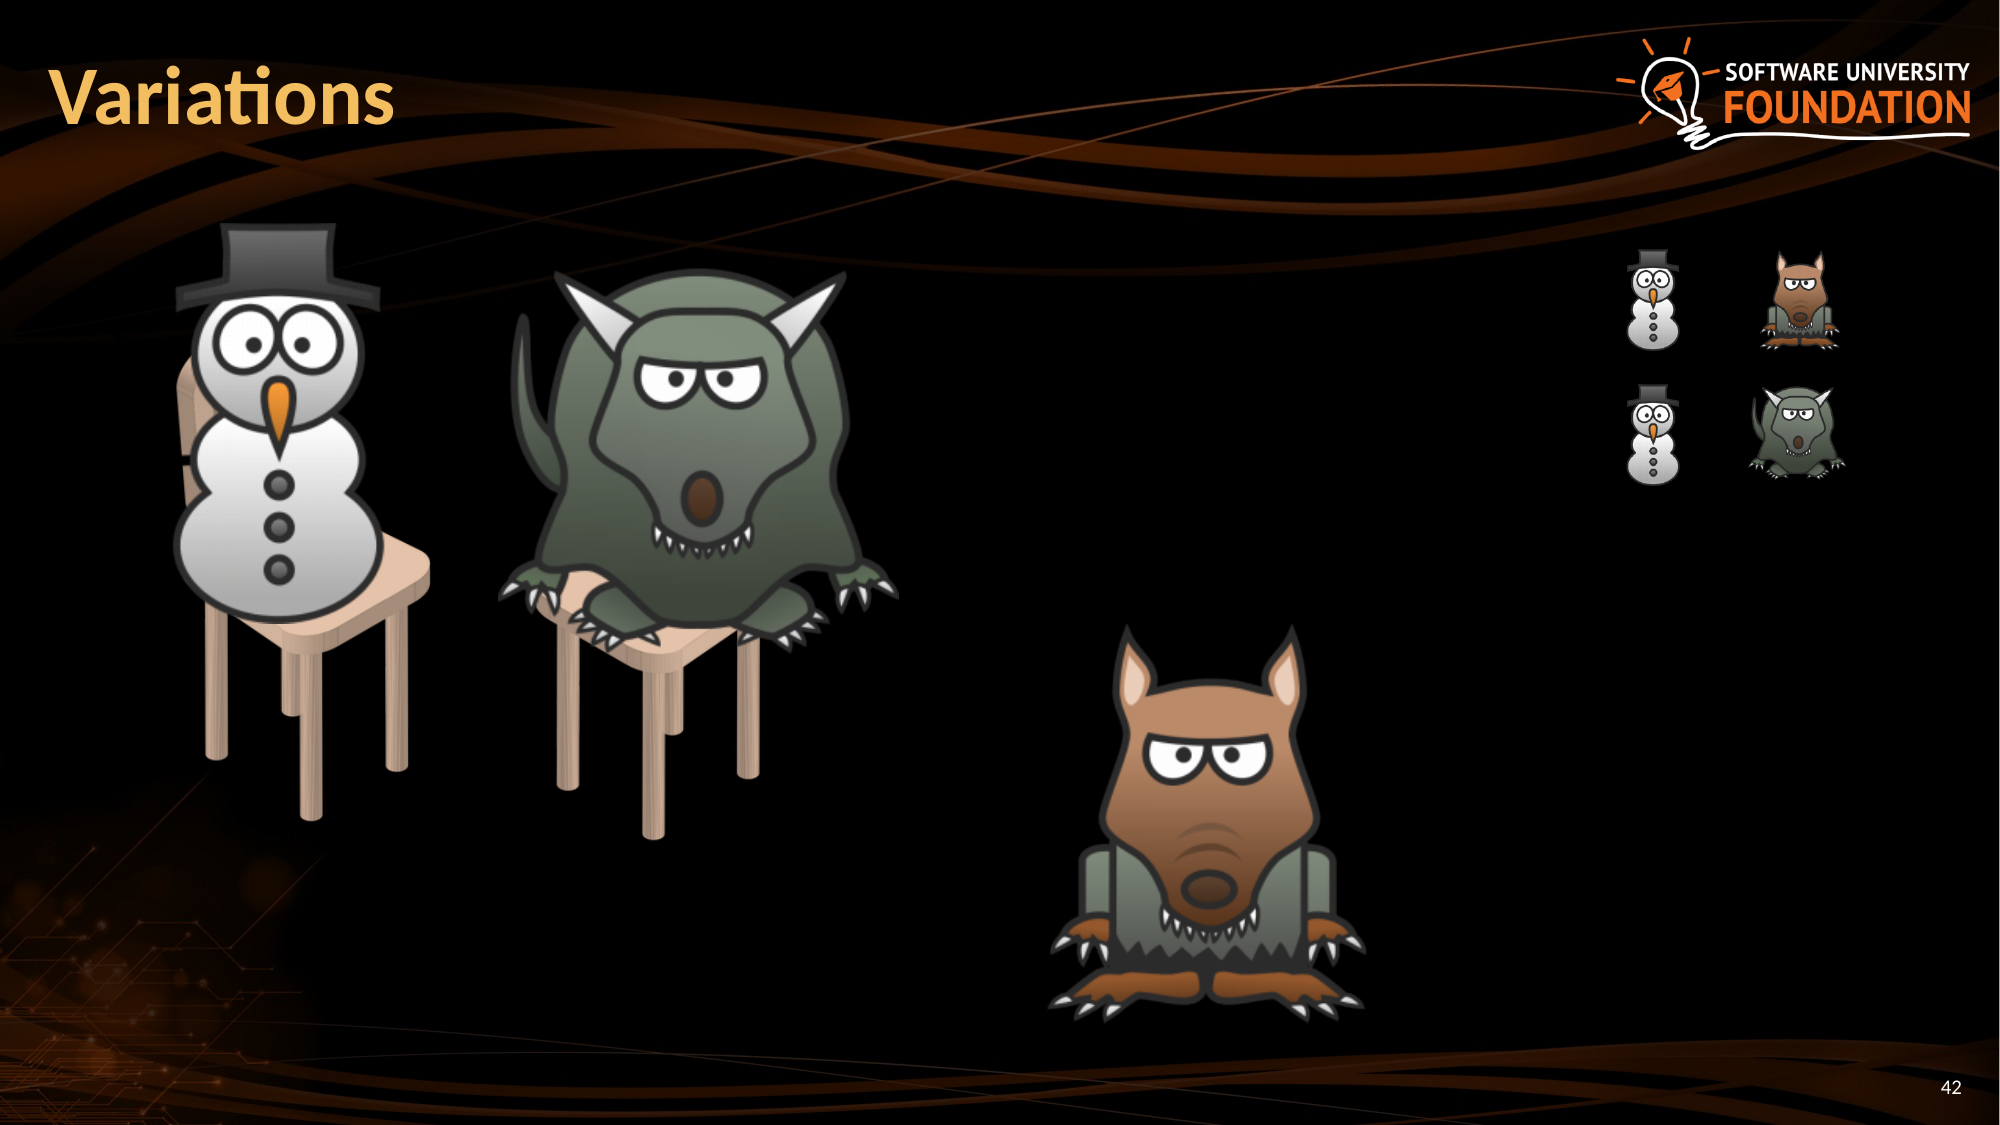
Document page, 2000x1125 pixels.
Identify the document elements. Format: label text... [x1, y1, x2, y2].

title Variations [30, 6, 1602, 189]
picture [0, 0, 2000, 1125]
slide_number <number> [1897, 1070, 1968, 1103]
